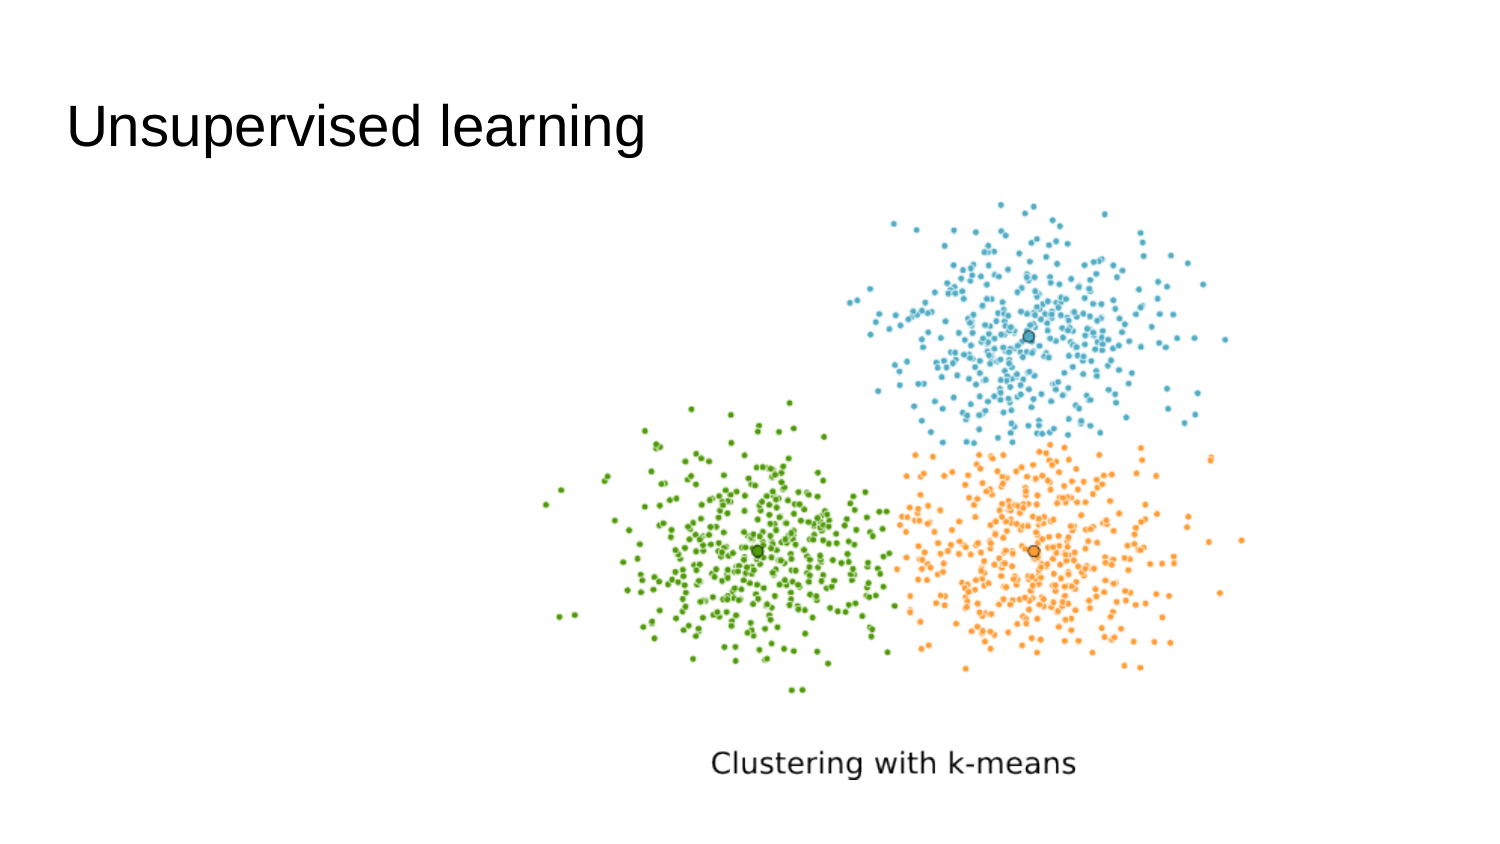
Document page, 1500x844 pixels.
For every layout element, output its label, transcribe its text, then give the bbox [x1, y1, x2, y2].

title Unsupervised learning [51, 72, 1449, 167]
picture [542, 201, 1246, 781]
